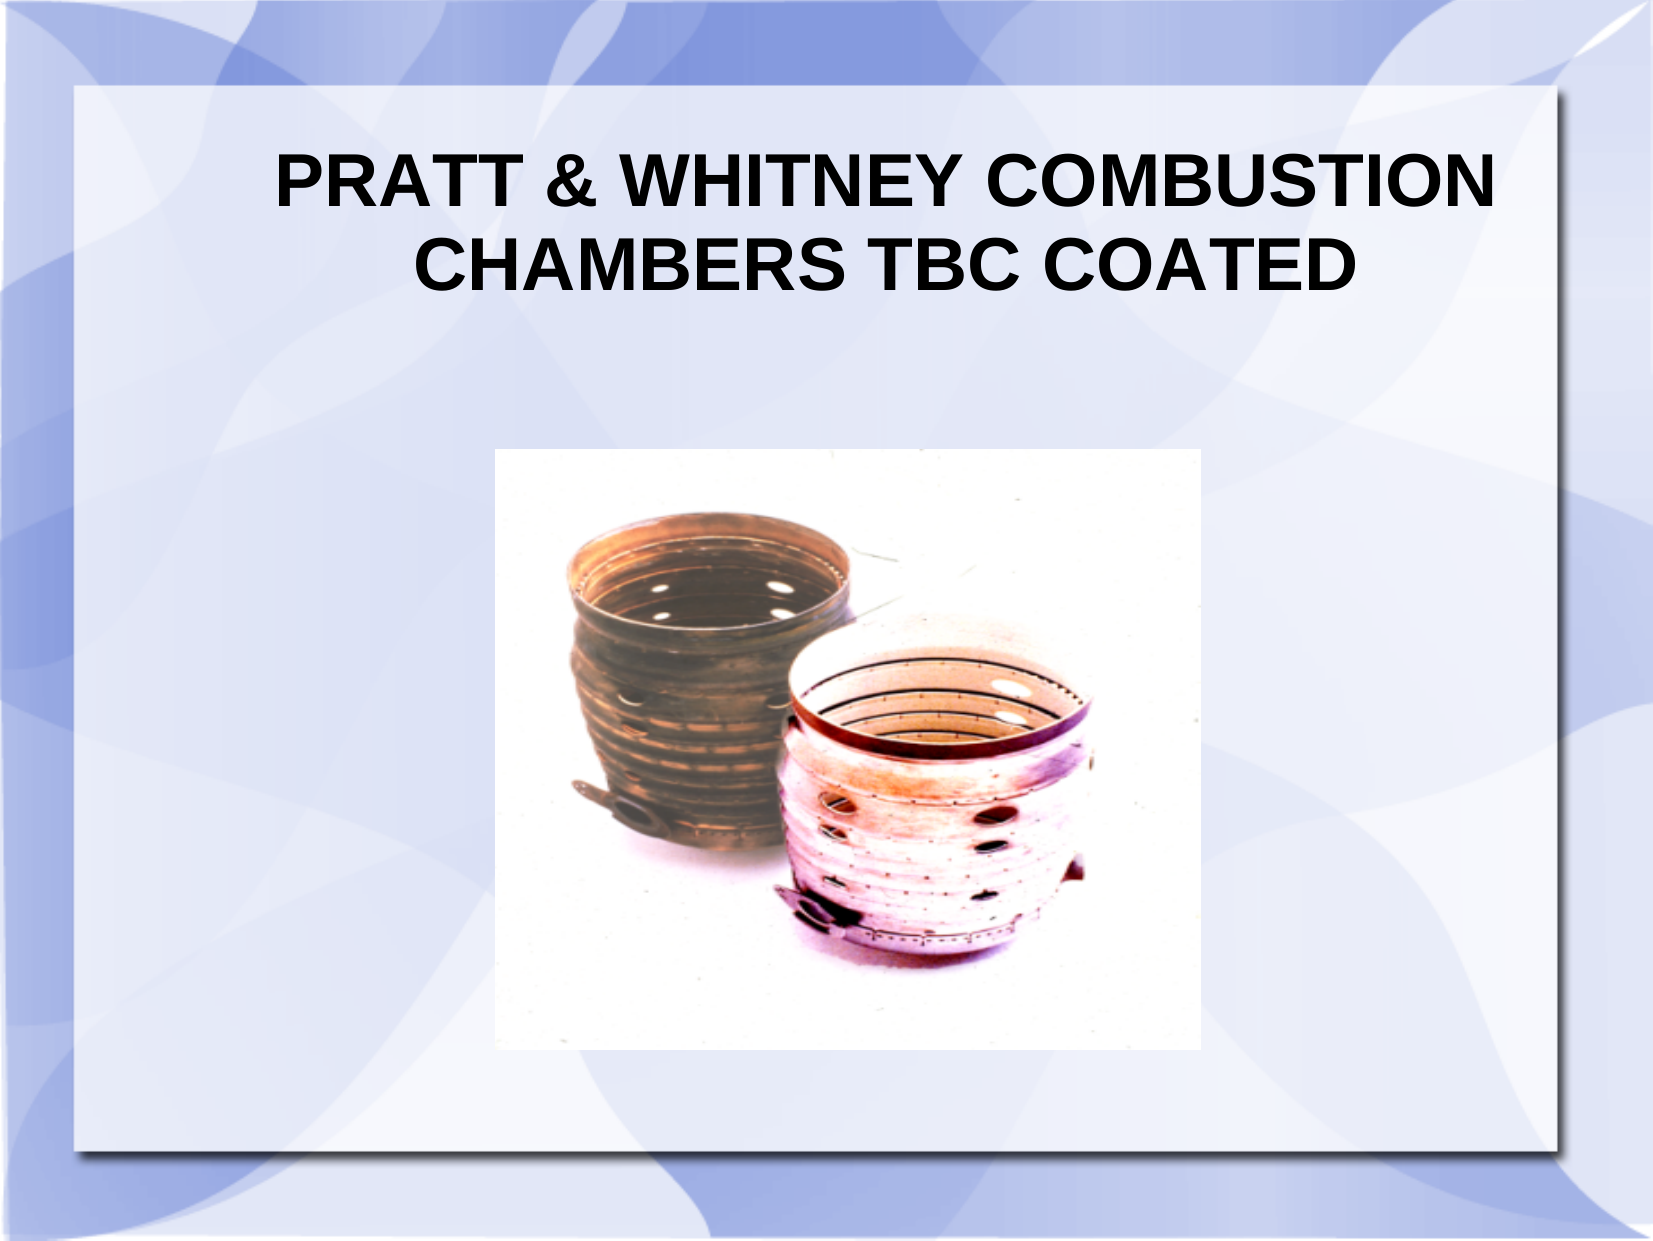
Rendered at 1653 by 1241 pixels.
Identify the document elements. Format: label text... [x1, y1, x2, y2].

title PRATT & WHITNEY COMBUSTION CHAMBERS TBC COATED [230, 63, 1543, 377]
picture [0, 0, 1653, 1241]
